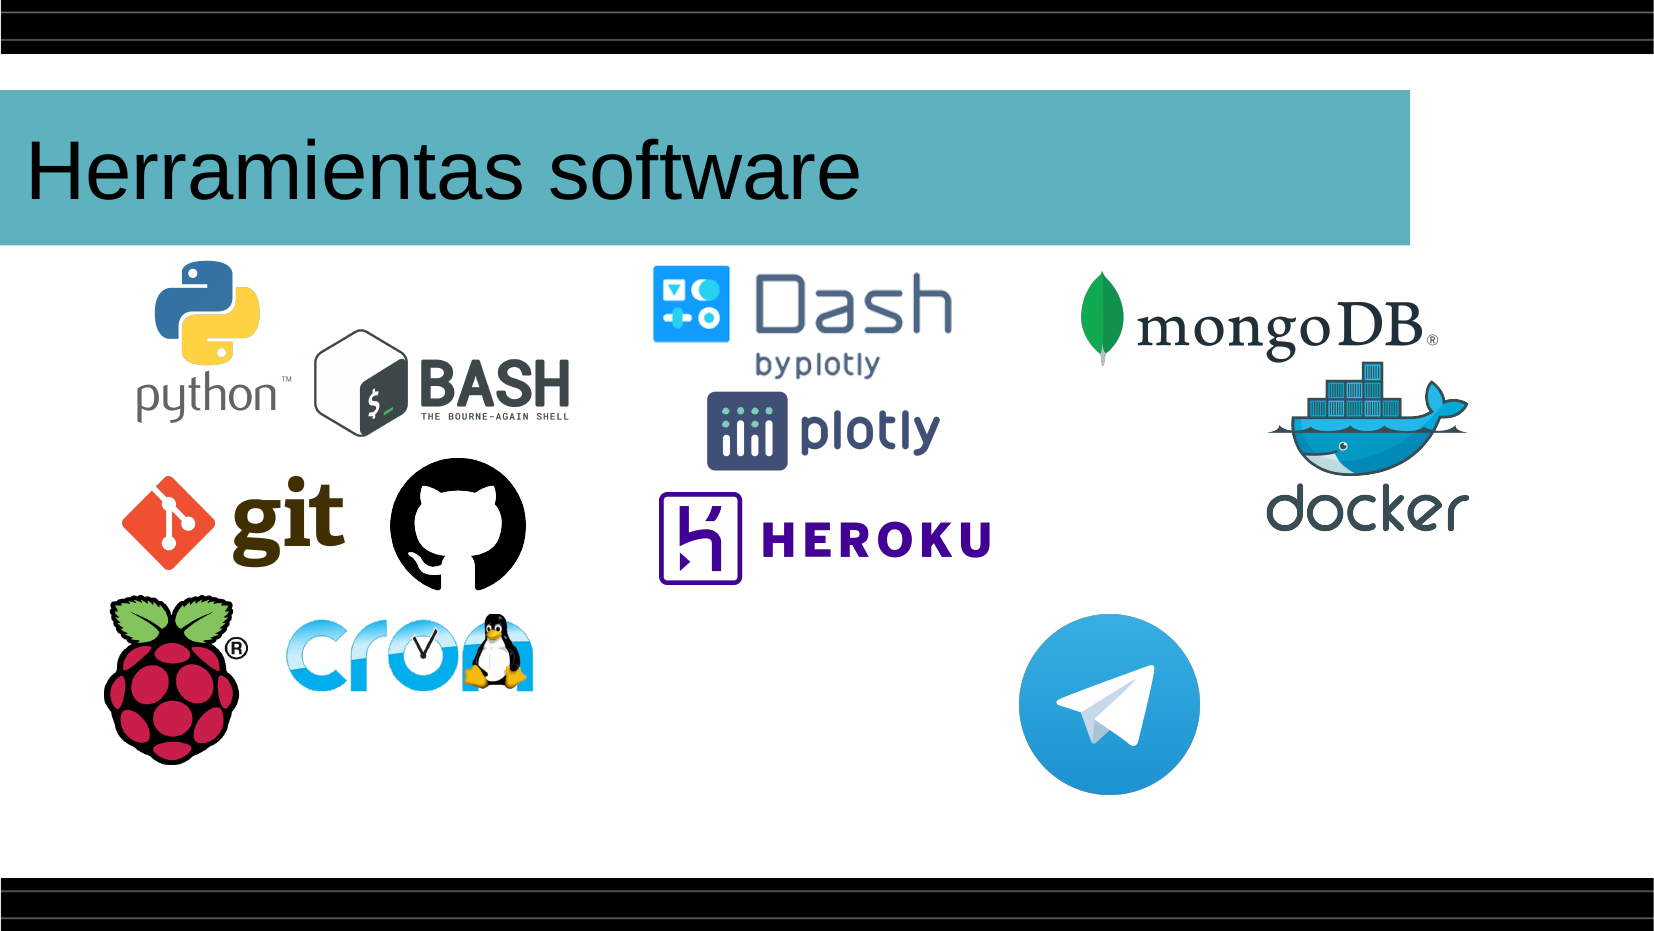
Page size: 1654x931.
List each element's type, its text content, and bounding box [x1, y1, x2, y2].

picture [6, 595, 535, 765]
picture [1079, 269, 1505, 570]
picture [59, 259, 569, 437]
title Herramientas software [0, 90, 1411, 246]
picture [390, 456, 526, 592]
picture [0, 0, 1654, 54]
picture [122, 476, 345, 570]
picture [0, 878, 1654, 931]
picture [629, 246, 990, 585]
picture [1019, 614, 1200, 795]
